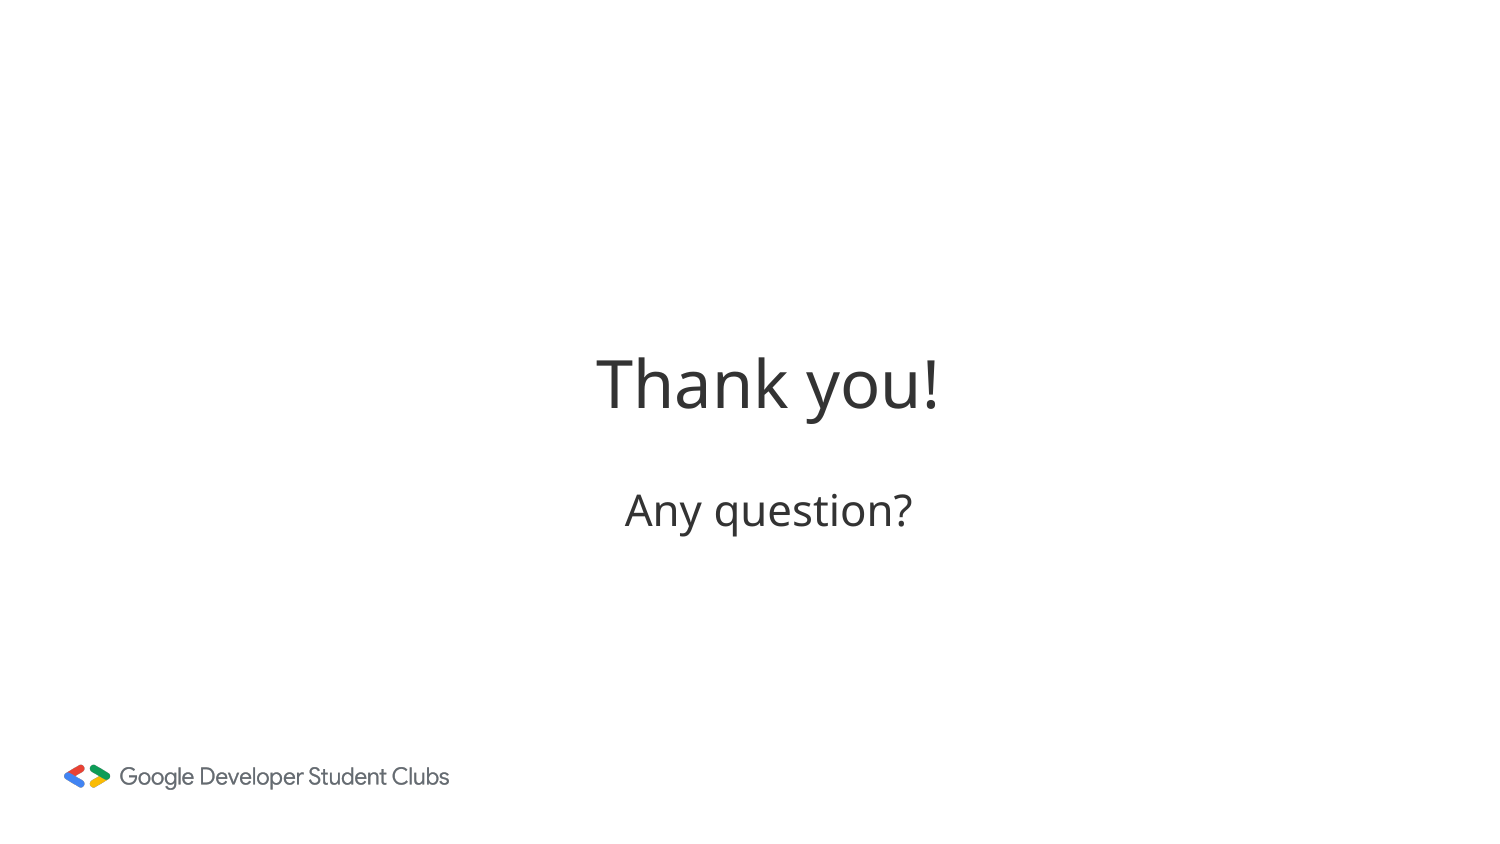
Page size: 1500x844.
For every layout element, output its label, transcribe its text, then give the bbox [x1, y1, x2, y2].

picture [77, 762, 375, 790]
text_box Thank you! Any question? [337, 330, 1201, 526]
